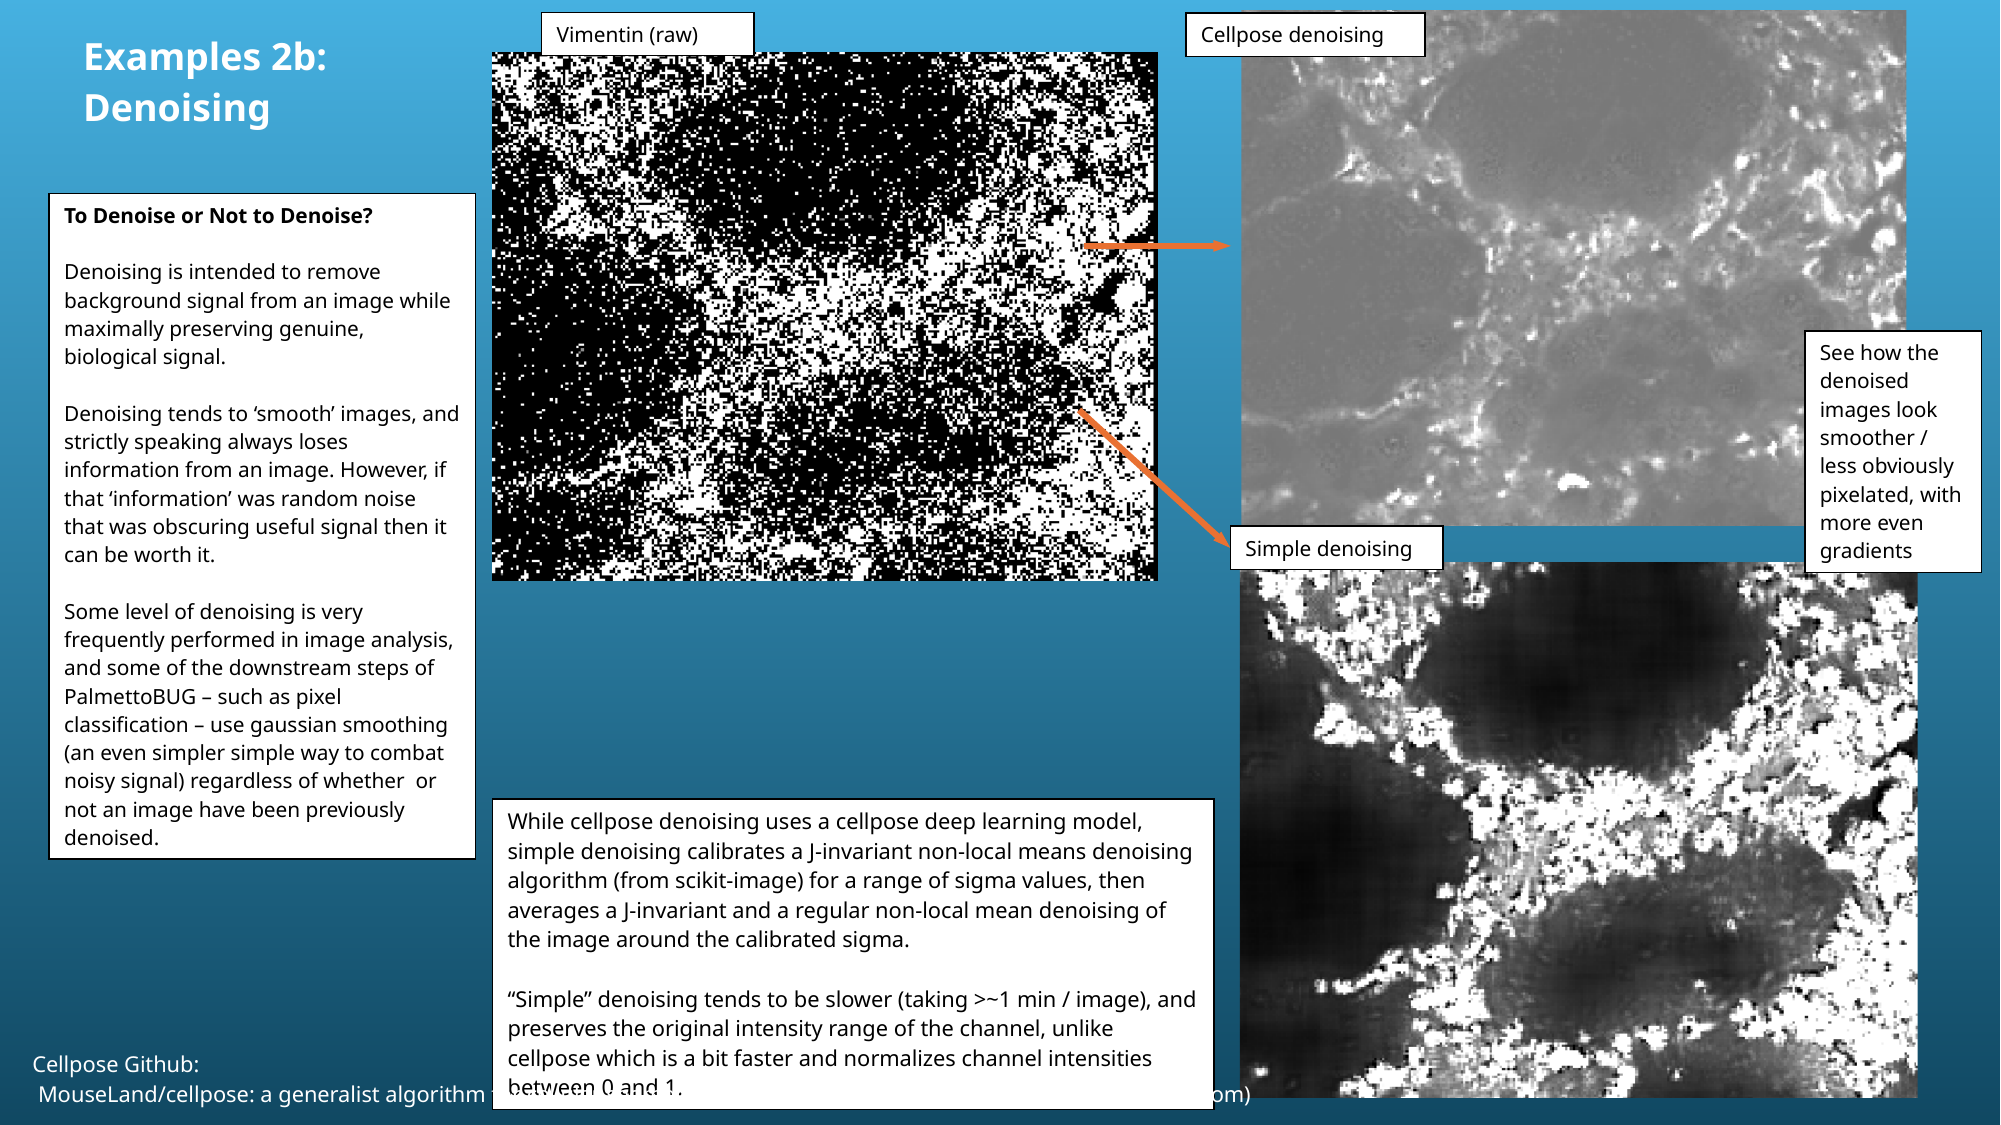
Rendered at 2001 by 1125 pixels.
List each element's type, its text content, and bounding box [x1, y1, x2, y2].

text_box Simple denoising [1230, 526, 1443, 567]
picture [1239, 562, 1918, 1098]
picture [1241, 10, 1907, 526]
text_box Vimentin (raw) [541, 12, 755, 53]
text_box To Denoise or Not to Denoise? Denoising is intended to remove background signal from an image while maximally preserving genuine, biological signal. Denoising tends to ‘smooth’ images, and strictly speaking always loses information from an image. However, if that ‘information’ was random noise that was obscuring useful signal then it can be worth it. Some level of denoising is very frequently performed in image analysis, and some of the downstream steps of PalmettoBUG – such as pixel classification – use gaussian smoothing (an even simpler simple way to combat noisy signal) regardless of whether or not an image have been previously denoised. [49, 193, 476, 774]
text_box Examples 2b: Denoising [68, 22, 386, 129]
picture [492, 52, 1158, 581]
text_box Cellpose denoising [1185, 12, 1426, 54]
text_box While cellpose denoising uses a cellpose deep learning model, simple denoising calibrates a J-invariant non-local means denoising algorithm (from scikit-image) for a range of sigma values, then averages a J-invariant and a regular non-local mean denoising of the image around the calibrated sigma. “Simple” denoising tends to be slower (taking >~1 min / image), and preserves the original intensity range of the channel, unlike cellpose which is a bit faster and normalizes channel intensities between 0 and 1. [492, 799, 1214, 1041]
text_box Cellpose Github: MouseLand/cellpose: a generalist algorithm for cellular segmentation with human-in-the-loop capabilities (github.com) [17, 1041, 1572, 1113]
text_box See how the denoised images look smoother / less obviously pixelated, with more even gradients [1804, 330, 1982, 552]
